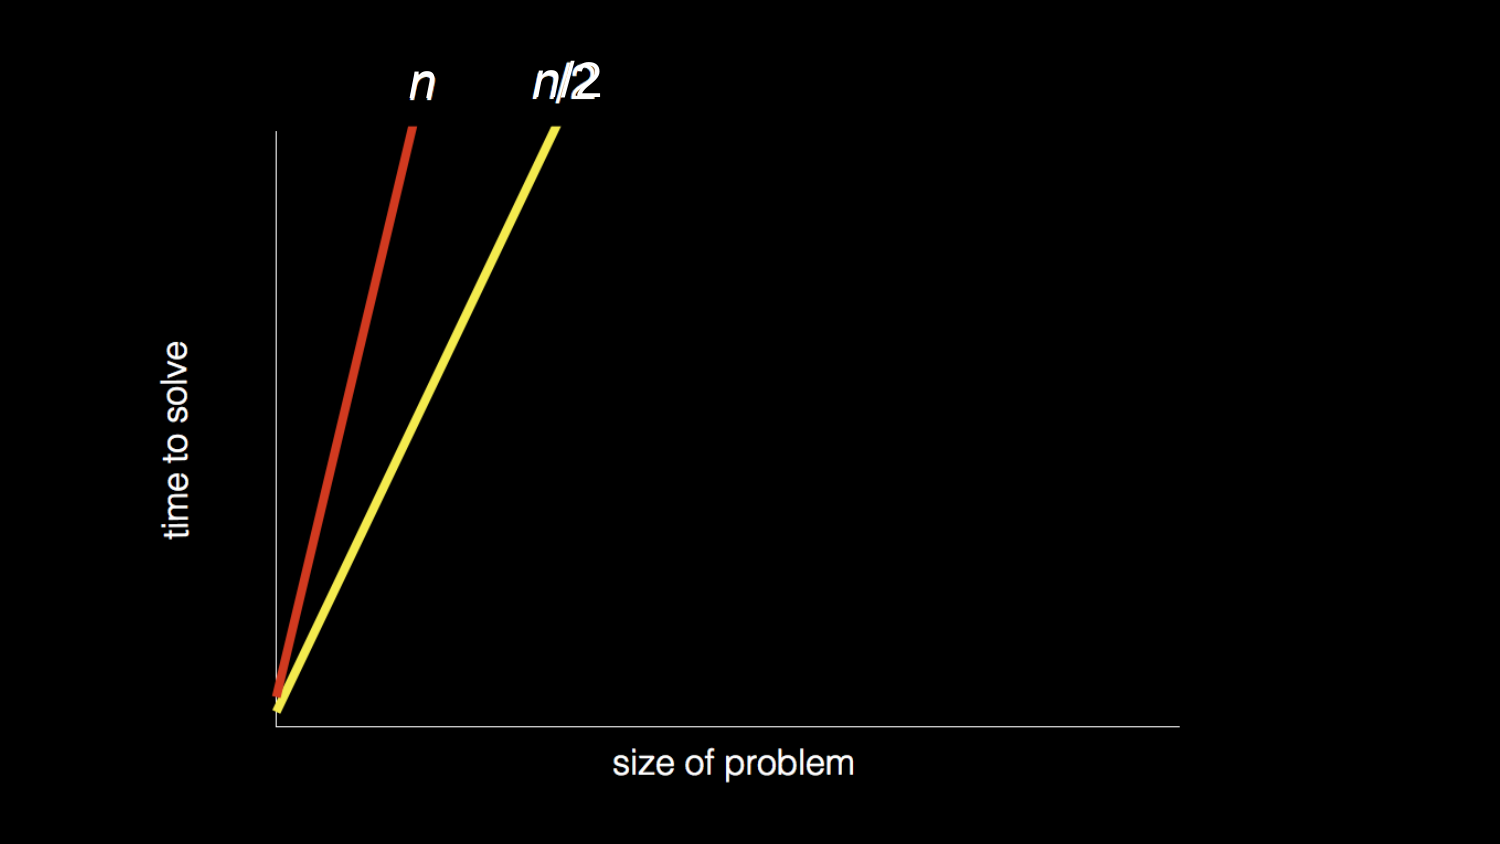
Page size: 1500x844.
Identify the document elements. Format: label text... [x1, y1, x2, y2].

picture [24, 24, 1437, 819]
text_box n/2 [518, 32, 626, 122]
text_box n [393, 33, 502, 123]
